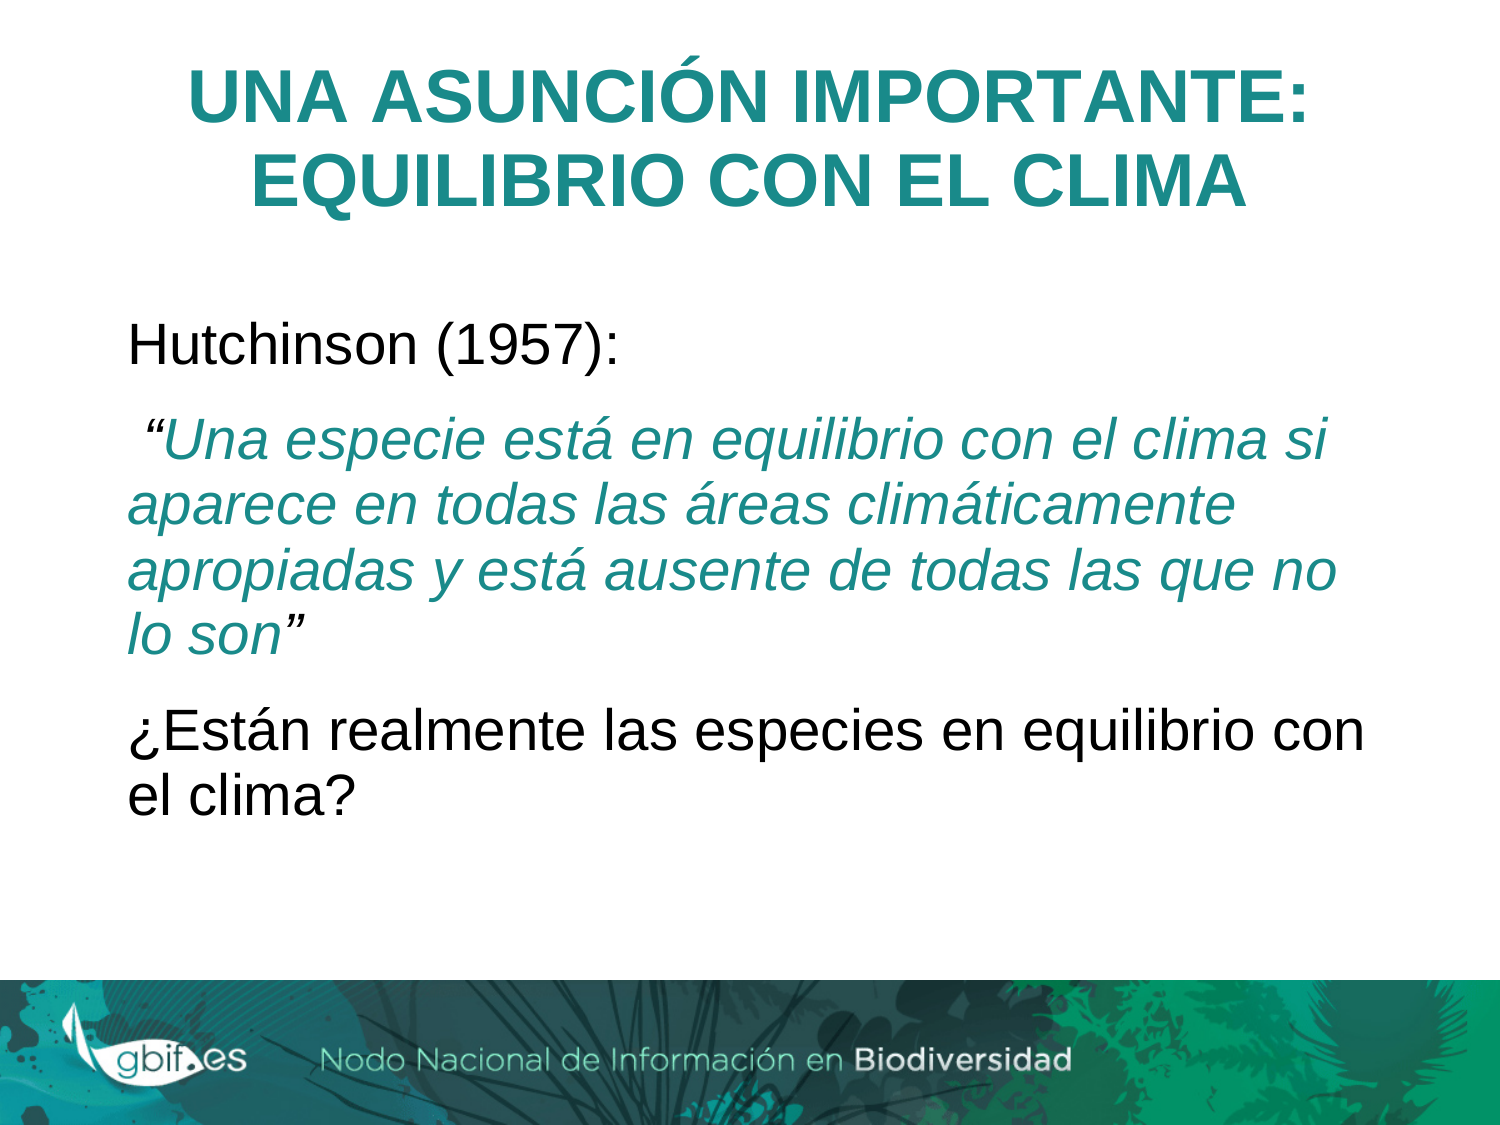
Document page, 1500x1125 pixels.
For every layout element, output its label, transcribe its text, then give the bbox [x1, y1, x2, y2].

title UNA ASUNCIÓN IMPORTANTE: EQUILIBRIO CON EL CLIMA [112, 46, 1388, 231]
list Hutchinson (1957): “Una especie está en equilibrio con el clima si aparece en todas las áreas climáticamente apropiadas y está ausente de todas las que no lo son” ¿Están realmente las especies en equilibrio con el clima? [112, 304, 1388, 955]
picture [0, 980, 1500, 1125]
